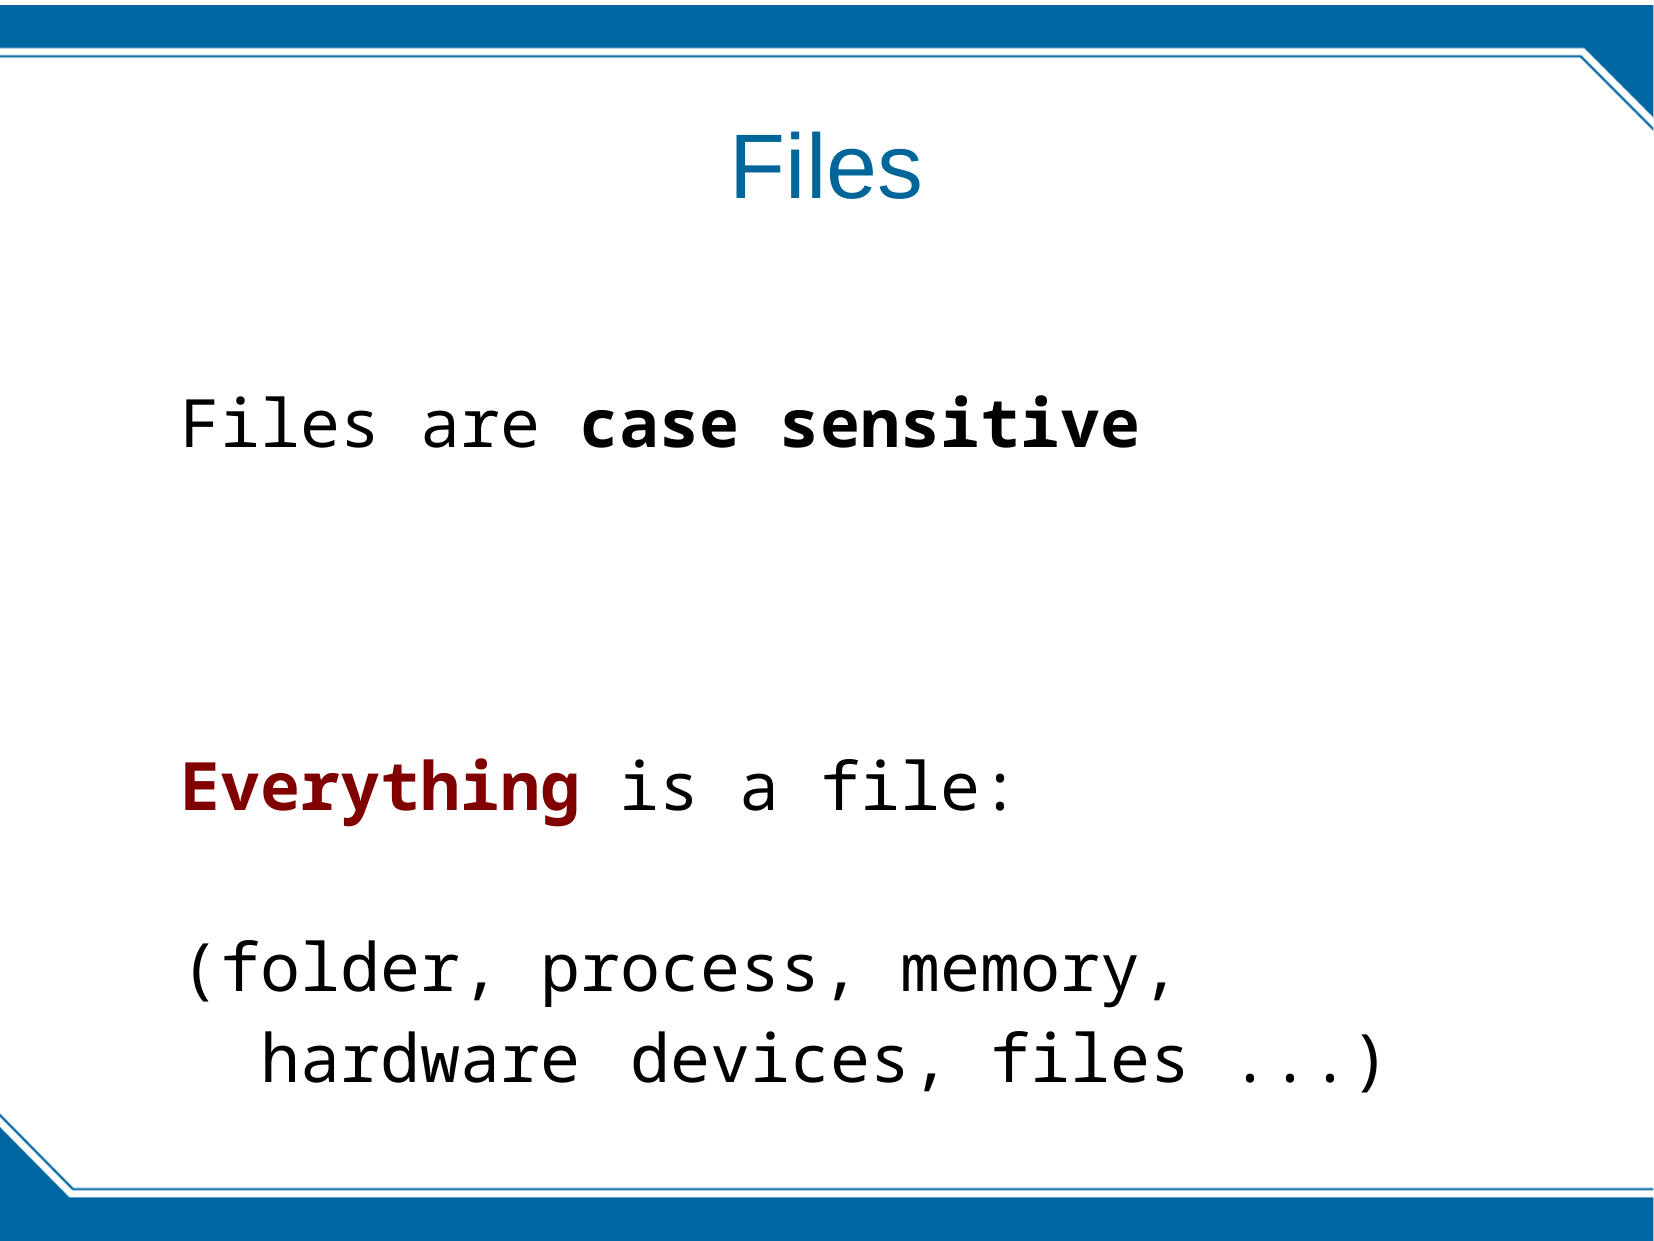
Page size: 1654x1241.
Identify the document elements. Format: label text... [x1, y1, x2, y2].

title Files [82, 62, 1571, 271]
picture [0, 1113, 1654, 1241]
subtitle Files are case sensitive Everything is a file: (folder, process, memory, hardware devices, files ...) [180, 285, 1546, 1156]
picture [0, 5, 1654, 132]
